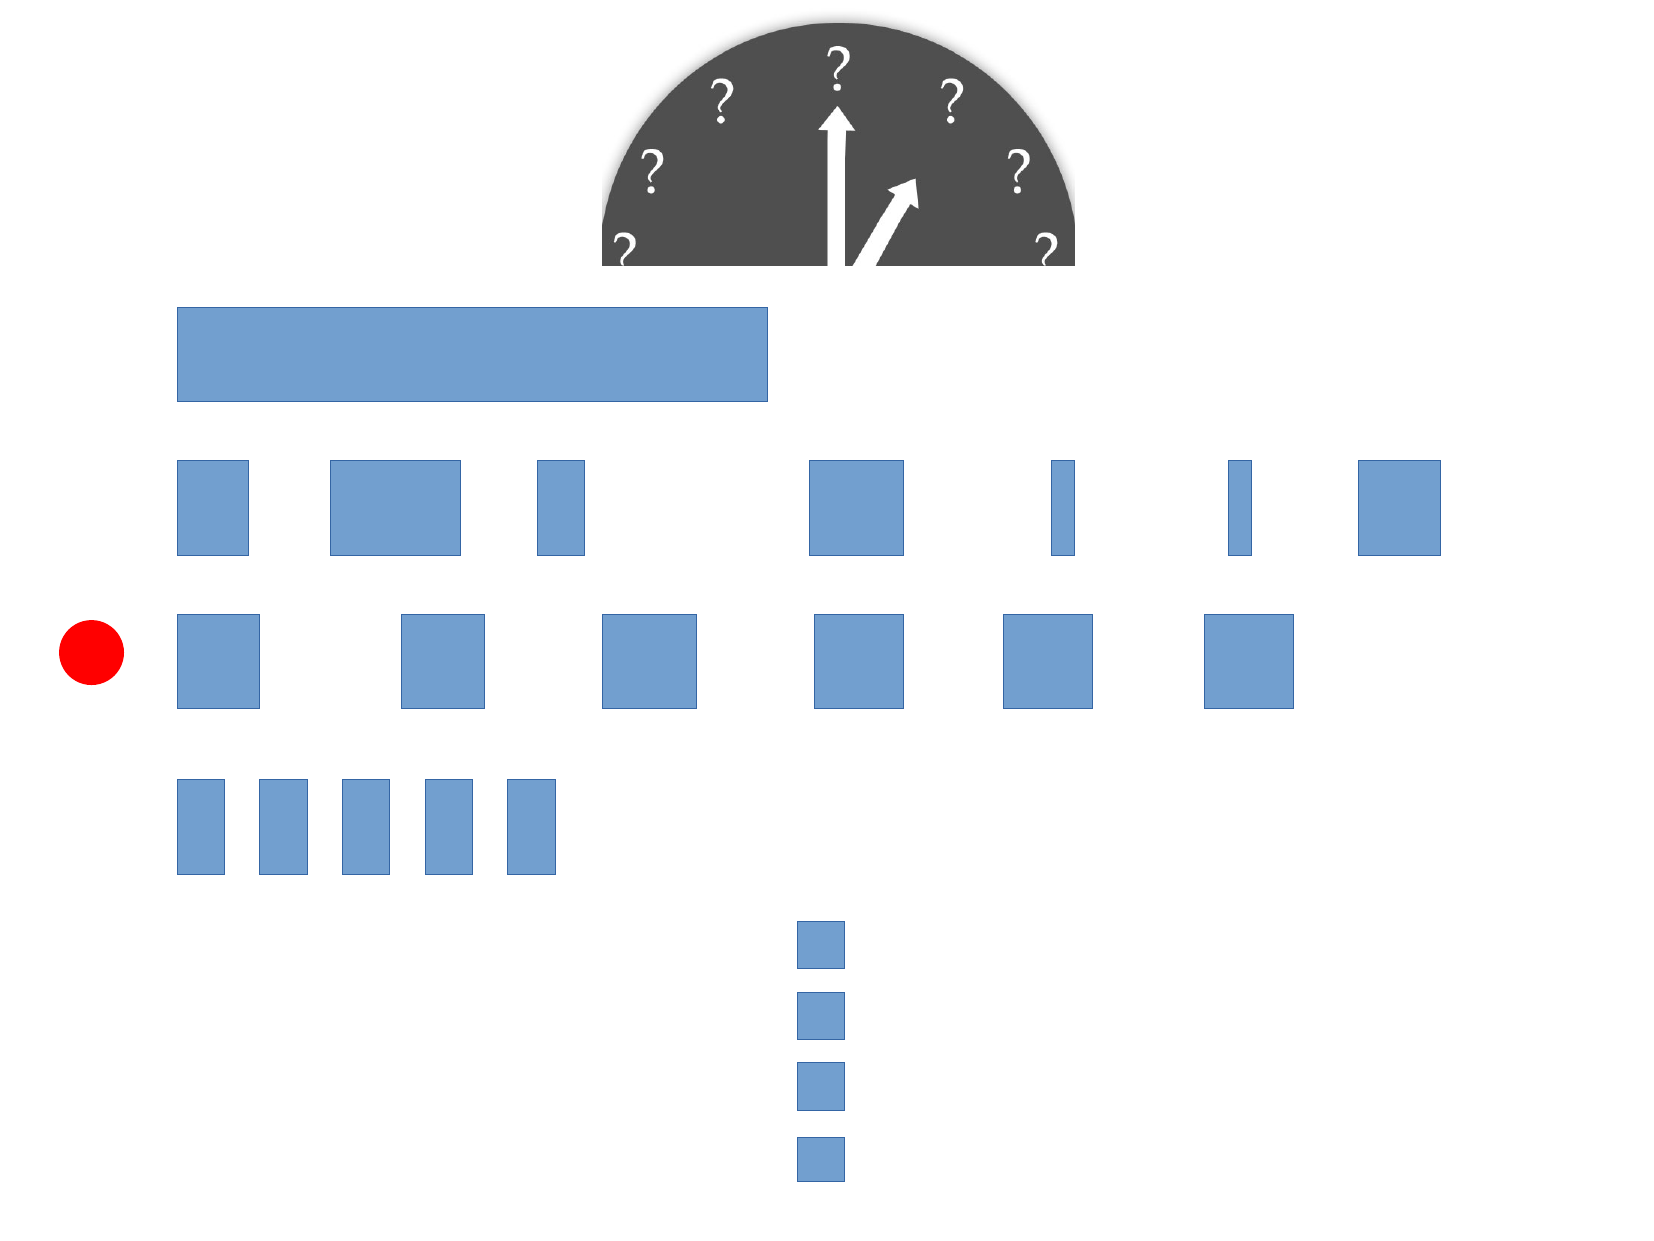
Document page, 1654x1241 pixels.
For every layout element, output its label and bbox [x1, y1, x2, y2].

text_box [177, 307, 768, 402]
text_box [1358, 460, 1441, 556]
text_box [177, 779, 225, 875]
text_box [59, 620, 125, 686]
text_box [602, 614, 697, 709]
text_box [1051, 460, 1075, 556]
text_box [797, 921, 845, 969]
text_box [401, 614, 485, 709]
text_box [342, 779, 390, 875]
text_box [809, 460, 904, 556]
text_box [814, 614, 904, 709]
text_box [177, 614, 260, 709]
text_box [797, 1062, 845, 1111]
text_box [507, 779, 556, 875]
text_box [797, 992, 845, 1040]
text_box [797, 1137, 845, 1182]
text_box [537, 460, 585, 556]
text_box [1228, 460, 1252, 556]
text_box [1003, 614, 1093, 709]
text_box [425, 779, 473, 875]
text_box [1204, 614, 1294, 709]
picture [602, 8, 1075, 266]
text_box [177, 460, 249, 556]
text_box [259, 779, 308, 875]
text_box [330, 460, 461, 556]
